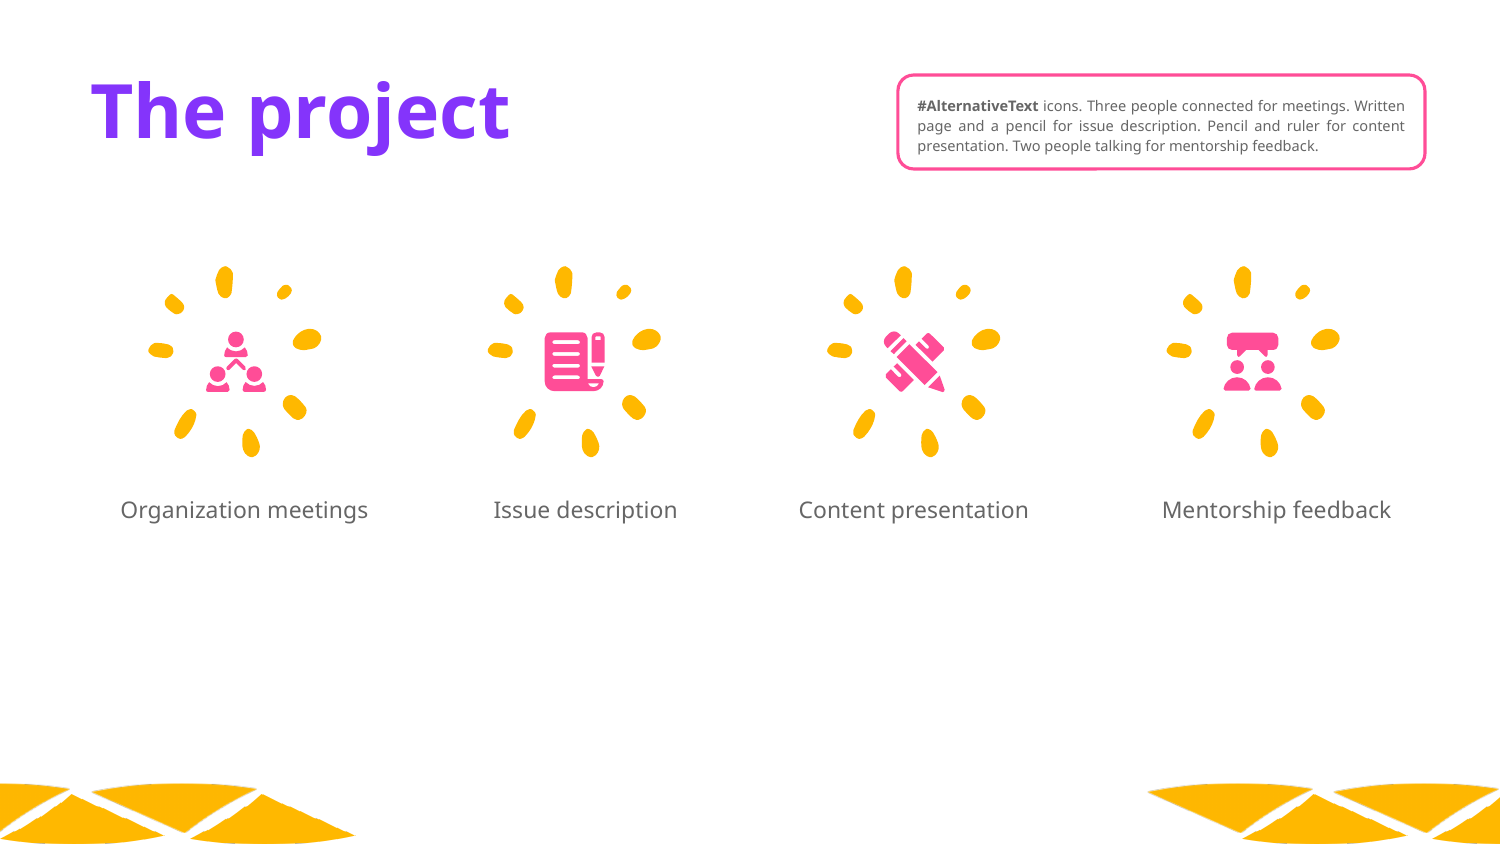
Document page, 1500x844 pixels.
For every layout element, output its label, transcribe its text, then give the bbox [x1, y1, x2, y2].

text_box [279, 287, 290, 298]
text_box [584, 431, 597, 455]
text_box [295, 331, 319, 348]
picture [1147, 783, 1500, 844]
text_box [489, 345, 511, 356]
text_box [896, 344, 938, 386]
text_box [915, 333, 944, 362]
text_box [885, 363, 914, 392]
text_box [855, 411, 873, 437]
title The project [75, 75, 784, 169]
text_box [516, 411, 534, 437]
picture [0, 783, 356, 844]
text_box [217, 268, 231, 297]
text_box [228, 331, 244, 348]
text_box [150, 345, 172, 356]
text_box [1261, 360, 1275, 374]
text_box [1226, 332, 1279, 357]
text_box [958, 287, 969, 298]
text_box Content presentation [763, 480, 1064, 580]
text_box [1263, 431, 1276, 455]
text_box [246, 366, 263, 382]
text_box [883, 331, 901, 349]
text_box [167, 296, 182, 312]
text_box [506, 296, 522, 312]
text_box Organization meetings [81, 480, 408, 580]
text_box [557, 268, 571, 297]
text_box [634, 331, 659, 348]
text_box [1313, 331, 1338, 348]
text_box [209, 366, 226, 382]
text_box [285, 397, 305, 418]
text_box [890, 338, 907, 355]
text_box [1168, 345, 1190, 356]
text_box [1223, 377, 1251, 391]
text_box [1303, 397, 1323, 418]
text_box [624, 397, 644, 418]
text_box [618, 287, 630, 298]
text_box #AlternativeText icons. Three people connected for meetings. Written page and a pencil for issue description. Pencil and ruler for content presentation. Two people talking for mentorship feedback. [897, 75, 1426, 169]
text_box [224, 347, 248, 371]
text_box [1254, 377, 1282, 391]
text_box [591, 332, 605, 363]
text_box [829, 345, 850, 356]
text_box [1195, 411, 1213, 437]
text_box [206, 382, 230, 392]
text_box Issue description [457, 480, 714, 580]
text_box [176, 411, 195, 437]
text_box [923, 431, 937, 455]
text_box [1236, 268, 1249, 297]
text_box [544, 332, 604, 392]
text_box [591, 366, 605, 377]
text_box [242, 382, 267, 392]
text_box [244, 431, 258, 455]
text_box [1297, 287, 1308, 298]
text_box [1185, 296, 1201, 312]
text_box Mentorship feedback [1113, 480, 1441, 580]
text_box [1230, 360, 1244, 374]
text_box [928, 375, 945, 393]
text_box [845, 296, 861, 312]
text_box [963, 397, 984, 418]
text_box [974, 331, 998, 348]
text_box [896, 268, 910, 297]
